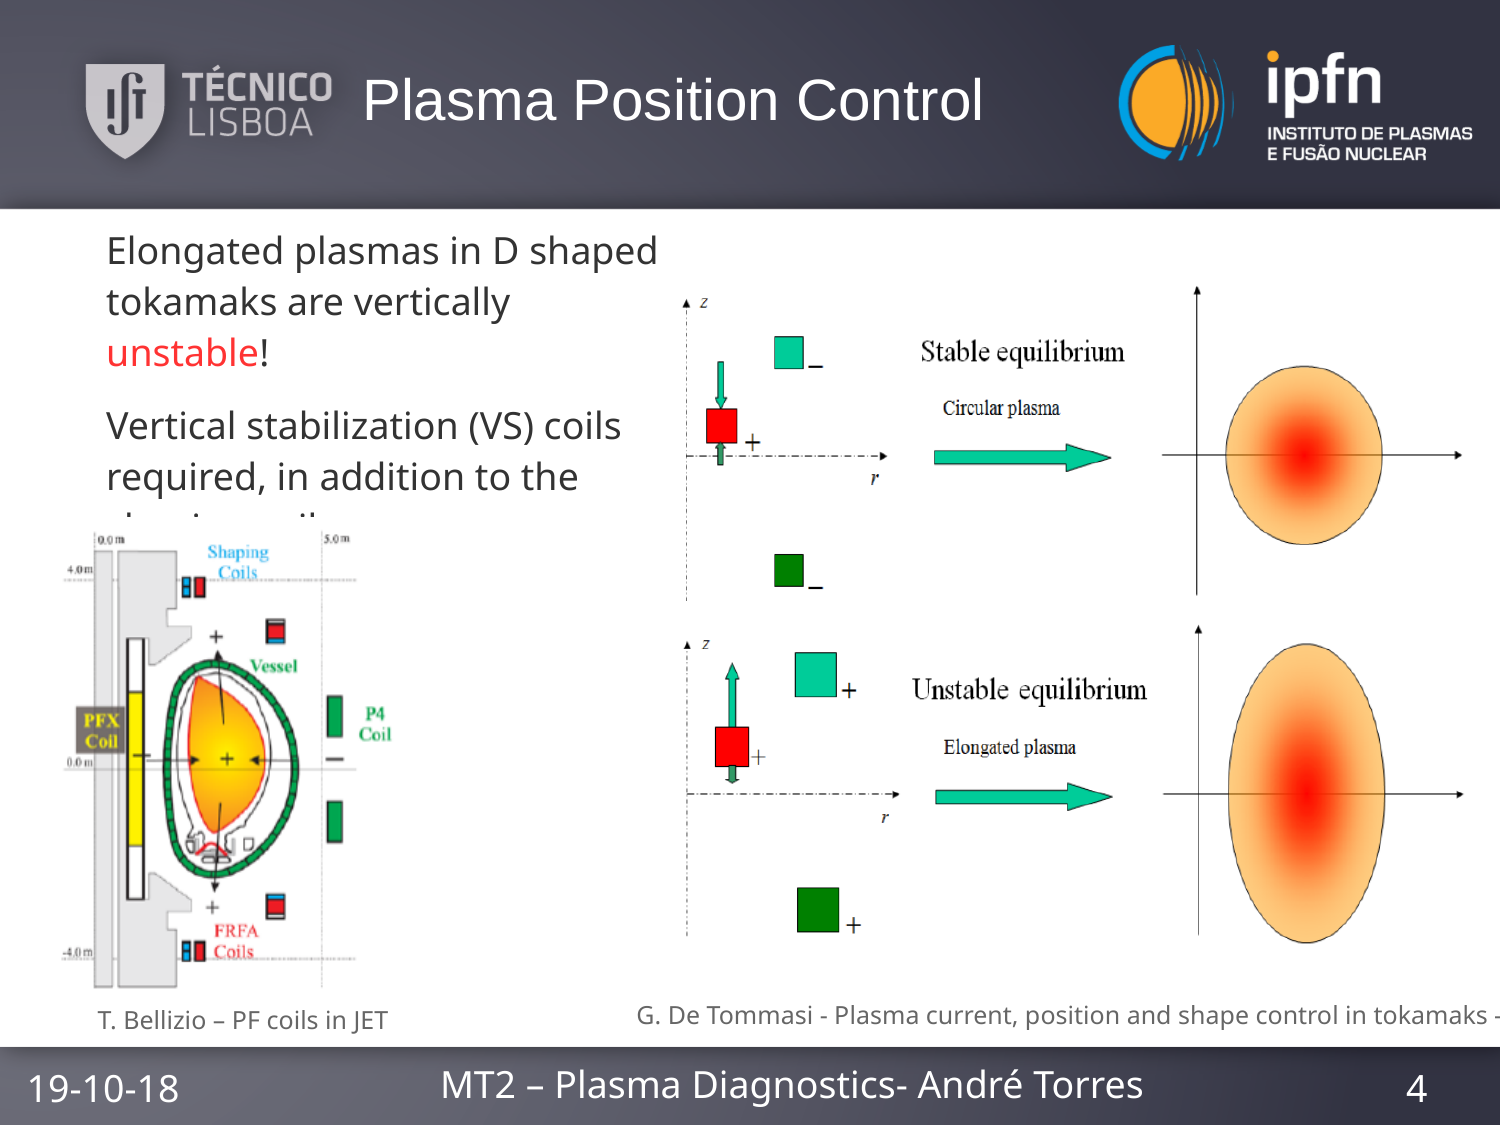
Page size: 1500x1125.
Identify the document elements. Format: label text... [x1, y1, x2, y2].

picture [0, 0, 1500, 1125]
text_box T. Bellizio – PF coils in JET [82, 997, 378, 1041]
list Elongated plasmas in D shaped tokamaks are vertically unstable! Vertical stabilization (VS) coils required, in addition to the shaping coils [35, 224, 666, 916]
title Plasma Position Control [362, 23, 1087, 178]
text_box G. De Tommasi - Plasma current, position and shape control in tokamaks - Part 1 [621, 992, 1465, 1036]
